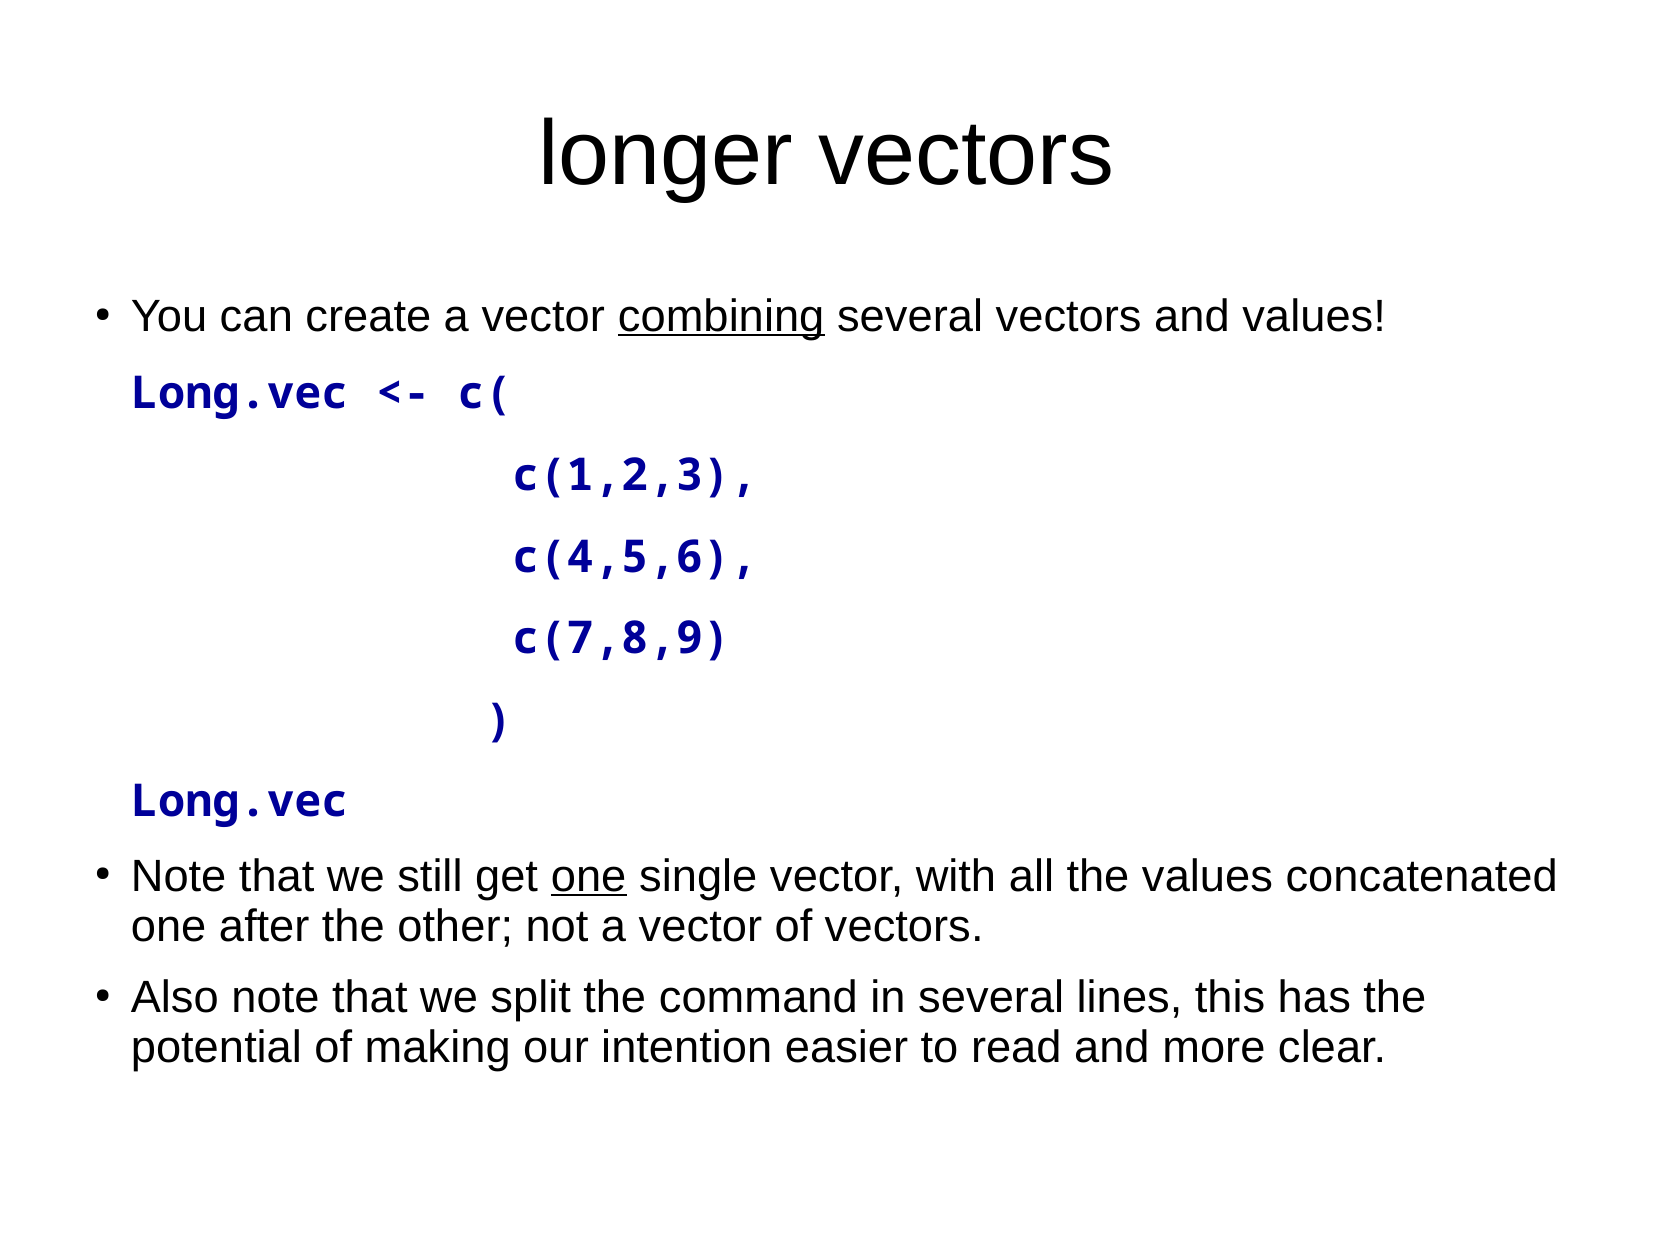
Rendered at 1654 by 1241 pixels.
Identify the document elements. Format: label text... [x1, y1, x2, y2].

title longer vectors [82, 49, 1571, 257]
list You can create a vector combining several vectors and values! Long.vec <- c( c(1,2,3), c(4,5,6), c(7,8,9) ) Long.vec Note that we still get one single vector, with all the values concatenated one after the other; not a vector of vectors. Also note that we split the command in several lines, this has the potential of making our intention easier to read and more clear. [82, 290, 1571, 1075]
